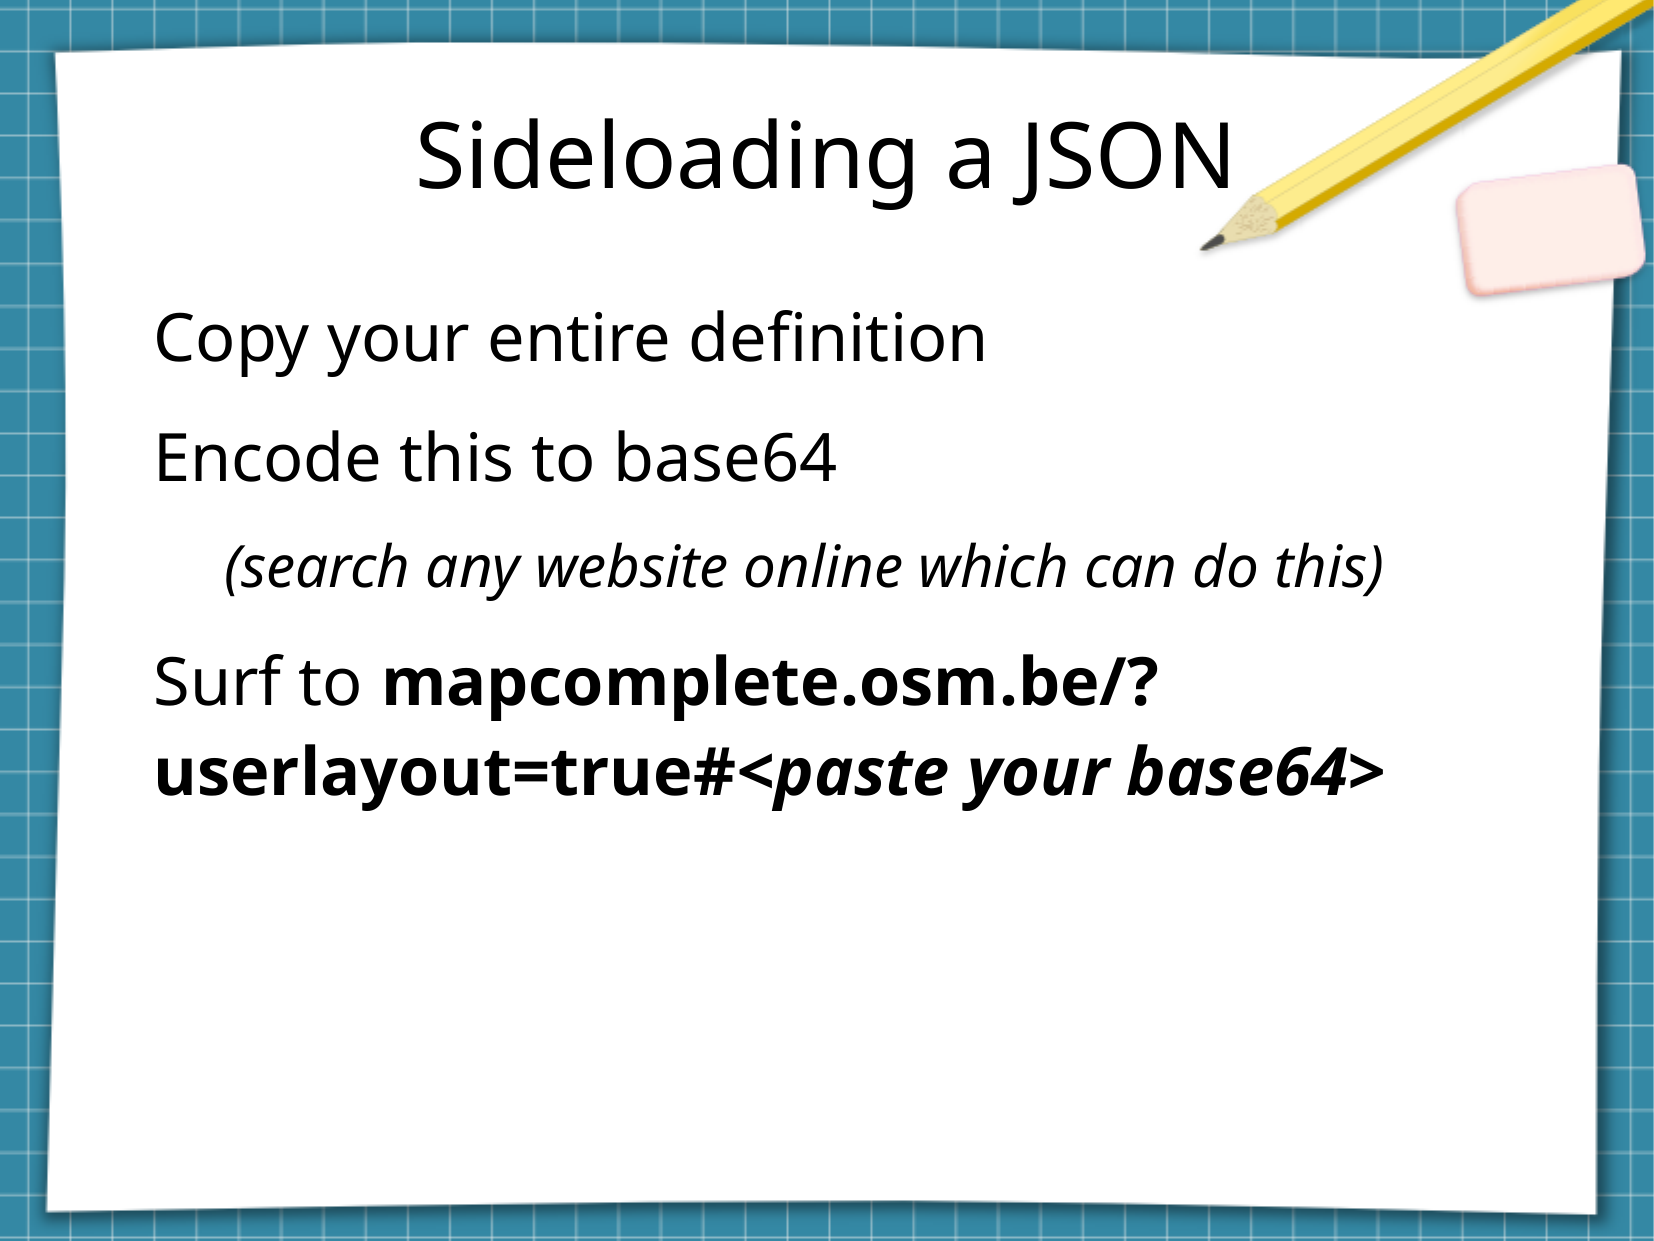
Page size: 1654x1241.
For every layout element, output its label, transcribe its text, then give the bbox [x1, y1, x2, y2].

picture [0, 0, 1654, 1241]
list Copy your entire definition Encode this to base64 (search any website online which can do this) Surf to mapcomplete.osm.be/?userlayout=true#<paste your base64> [82, 290, 1571, 1010]
title Sideloading a JSON [82, 49, 1571, 257]
